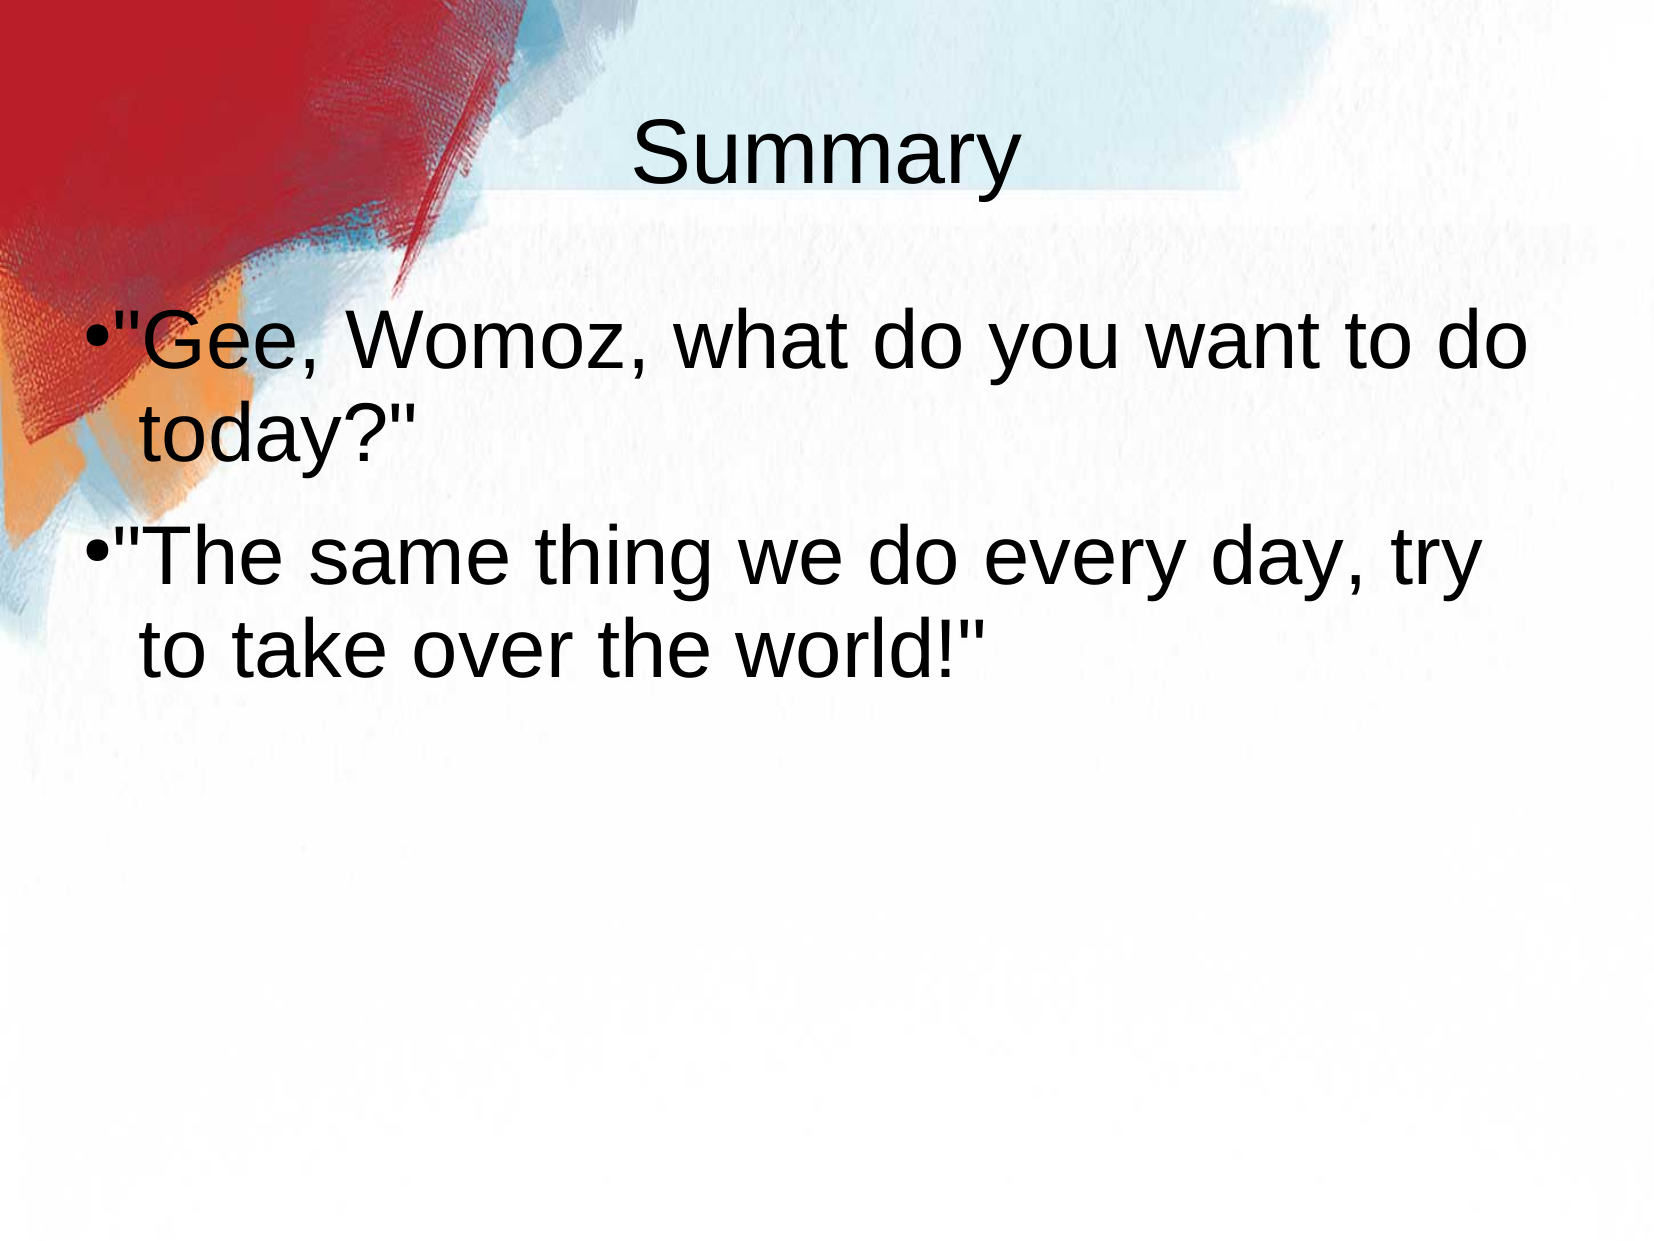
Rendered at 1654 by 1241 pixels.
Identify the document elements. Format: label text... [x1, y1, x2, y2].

list "Gee, Womoz, what do you want to do today?" "The same thing we do every day, try to take over the world!" [82, 290, 1571, 1010]
picture [0, 0, 1654, 1241]
title Summary [82, 49, 1571, 257]
